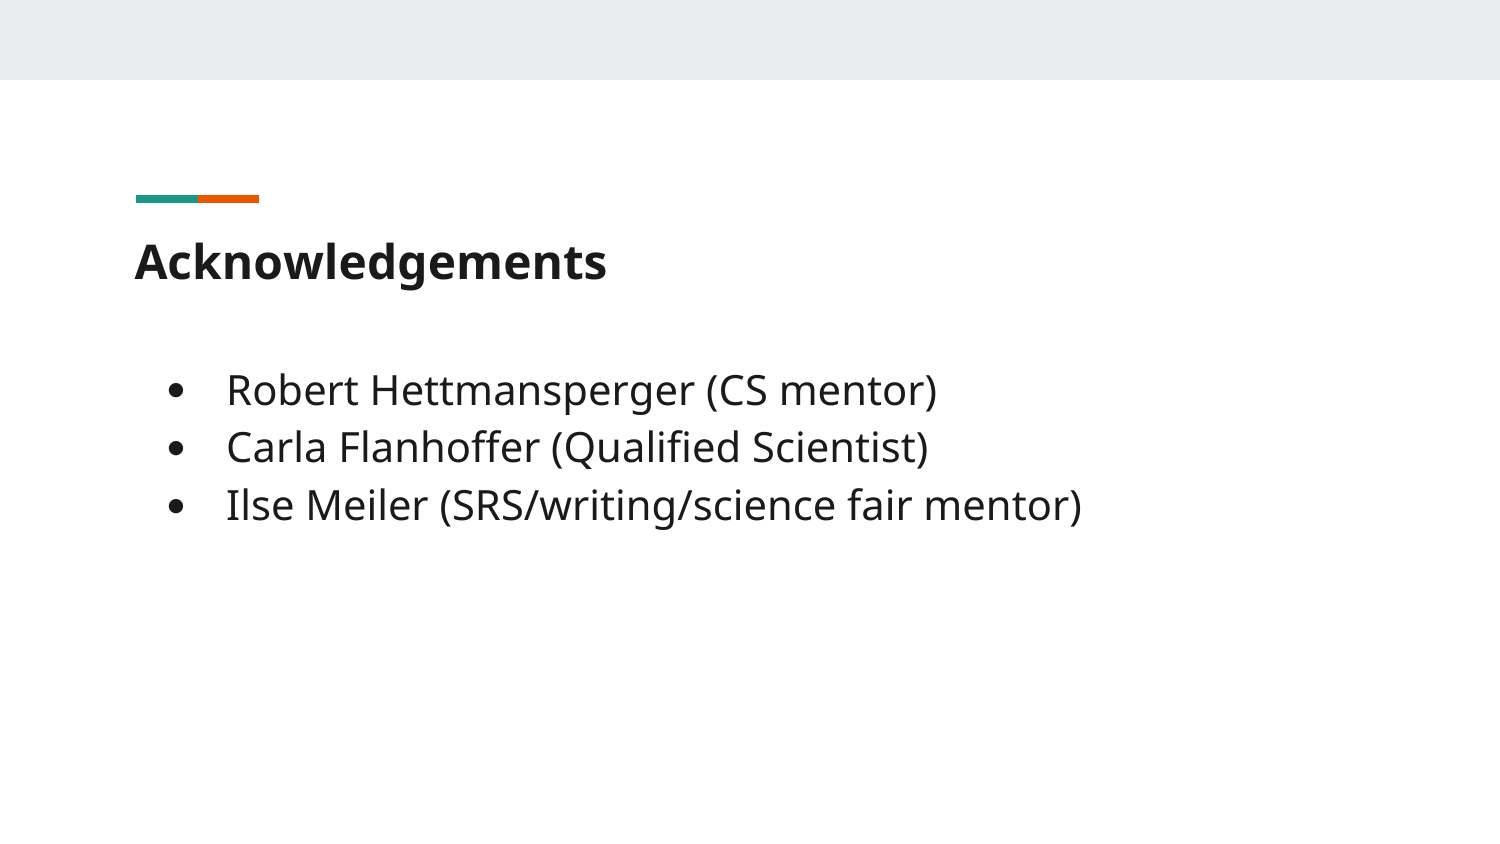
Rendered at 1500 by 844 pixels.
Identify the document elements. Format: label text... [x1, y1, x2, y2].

list Robert Hettmansperger (CS mentor) Carla Flanhoffer (Qualified Scientist) Ilse Meiler (SRS/writing/science fair mentor) [119, 341, 1381, 712]
title Acknowledgements [119, 216, 1381, 305]
